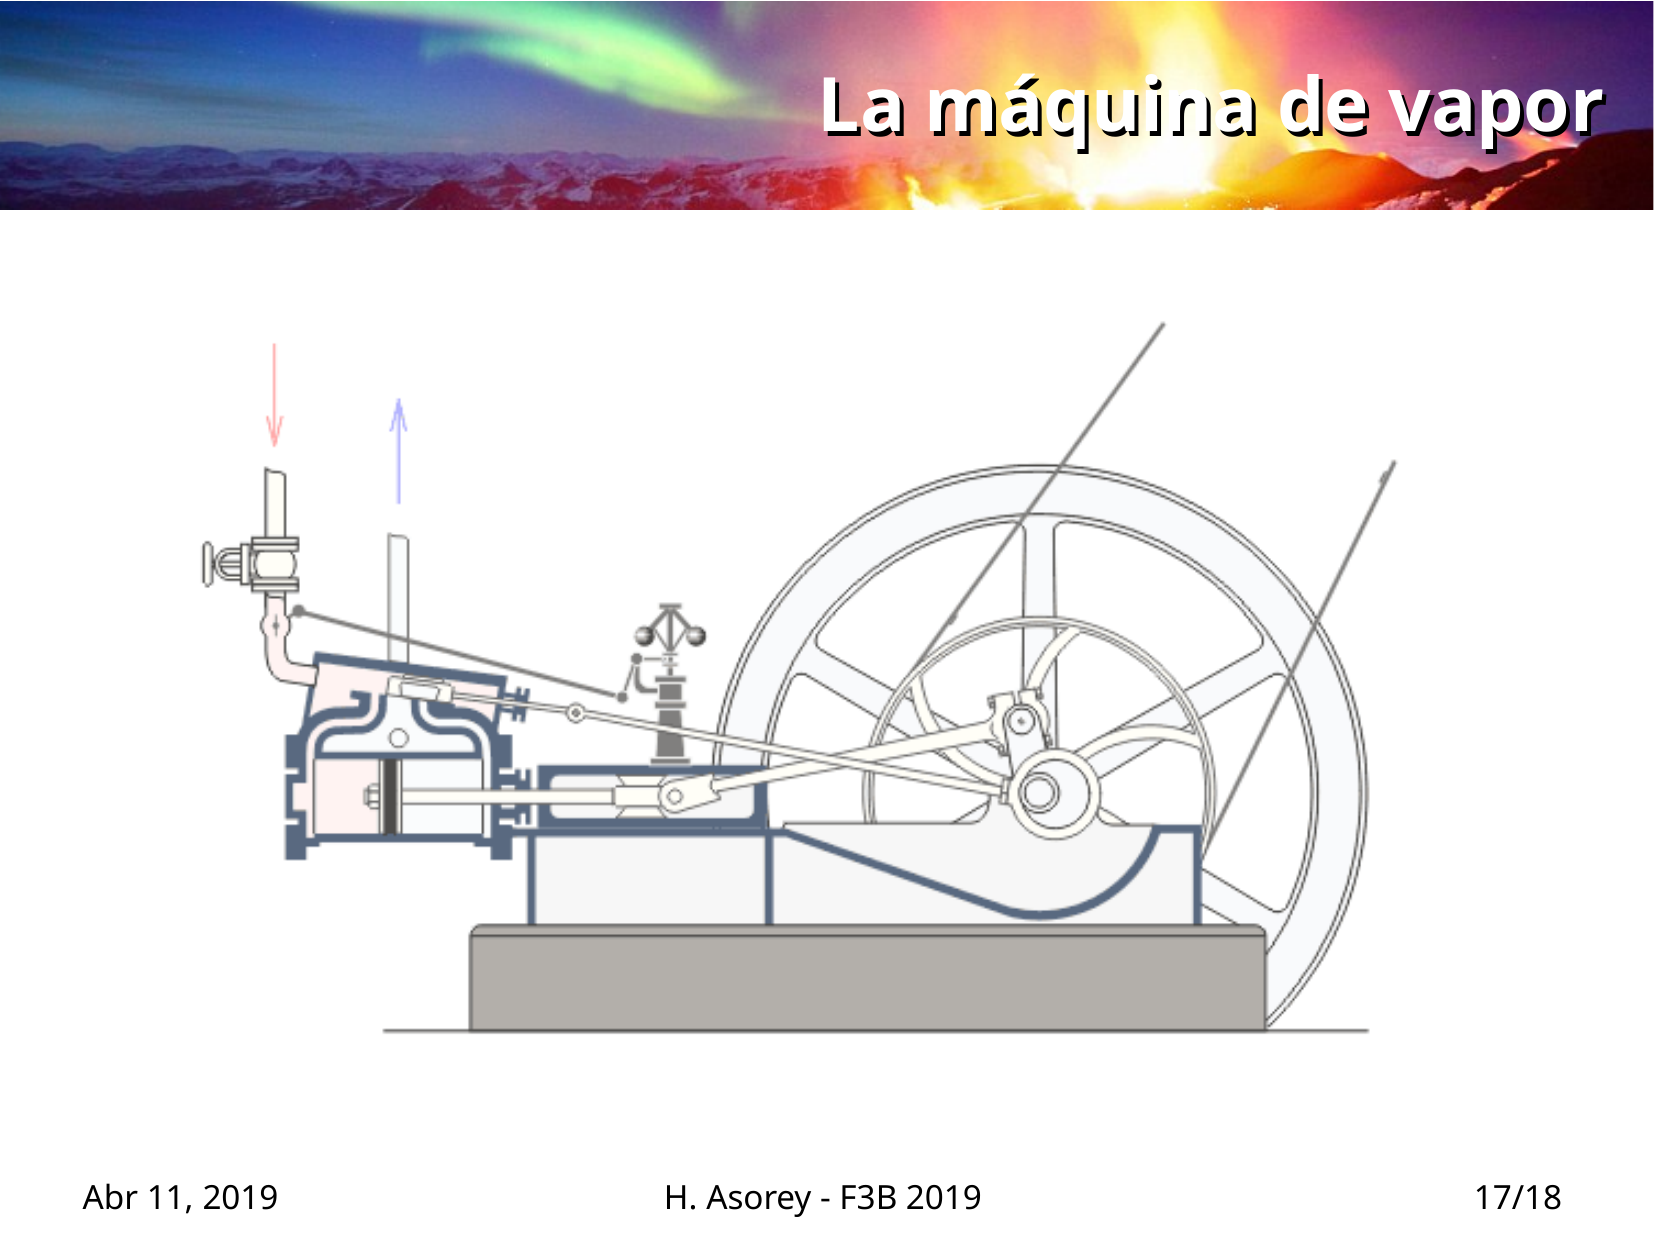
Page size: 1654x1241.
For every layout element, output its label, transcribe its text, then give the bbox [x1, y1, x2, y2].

picture [133, 254, 1517, 1156]
title La máquina de vapor [45, 15, 1606, 191]
picture [0, 1, 1654, 210]
